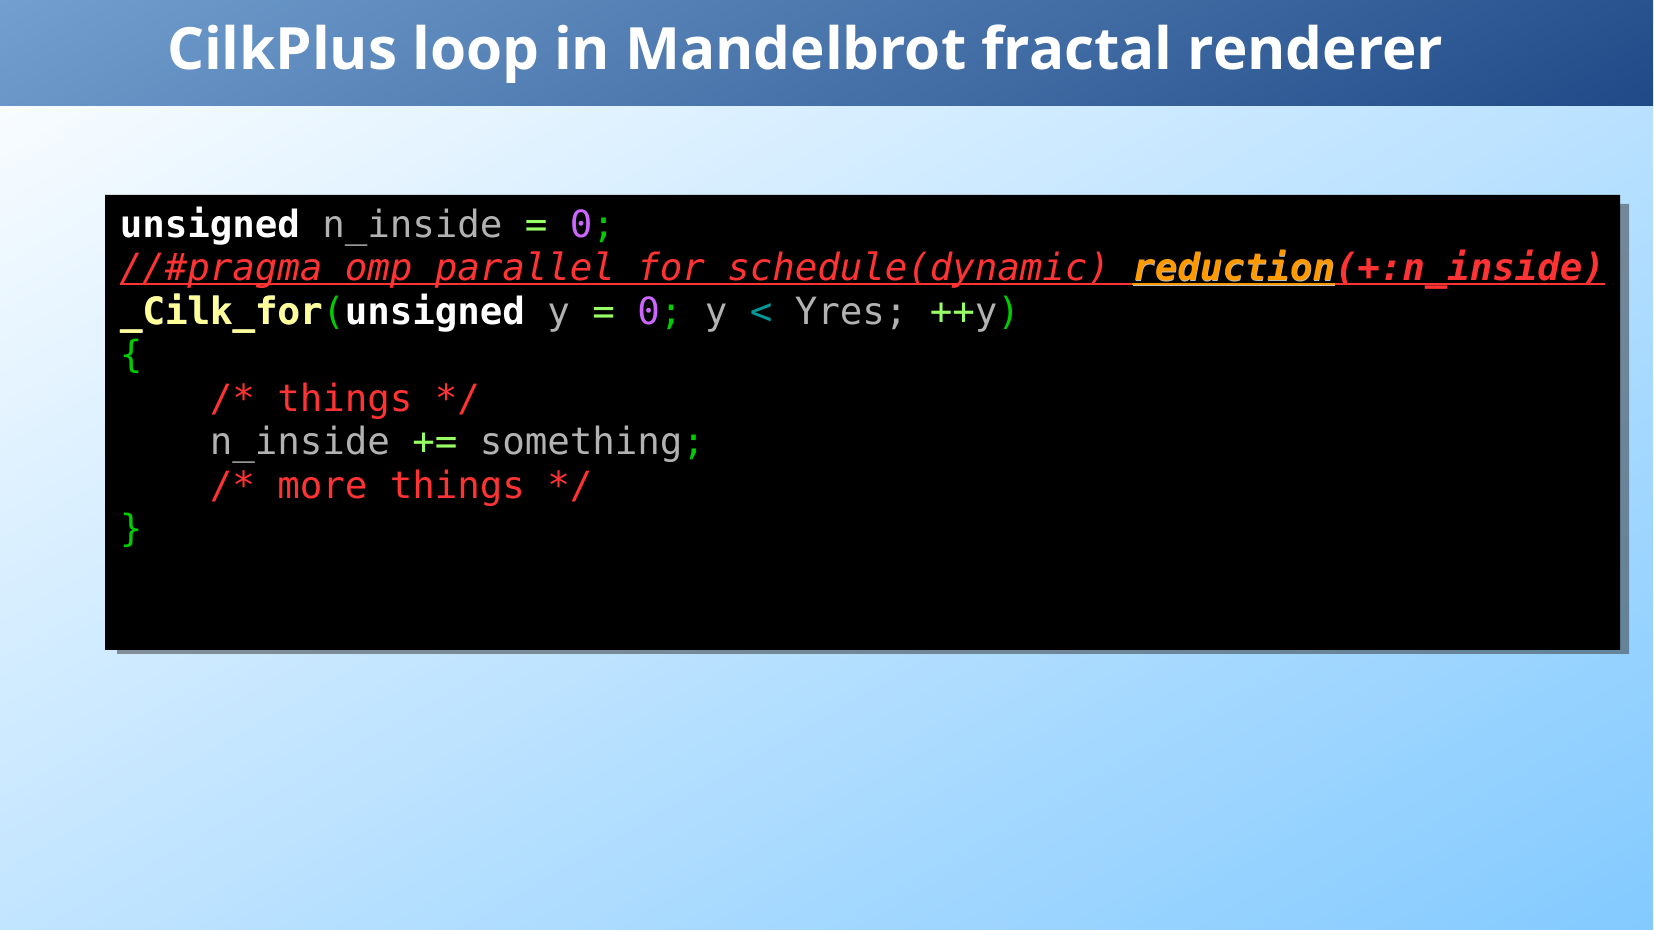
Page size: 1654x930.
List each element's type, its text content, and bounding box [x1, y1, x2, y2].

text_box unsigned n_inside = 0; //#pragma omp parallel for schedule(dynamic) reduction(+:n_inside) _Cilk_for(unsigned y = 0; y < Yres; ++y) { /* things */ n_inside += something; /* more things */ } [105, 194, 1621, 650]
text_box CilkPlus loop in Mandelbrot fractal renderer [0, 0, 1653, 106]
text_box [117, 203, 1630, 654]
